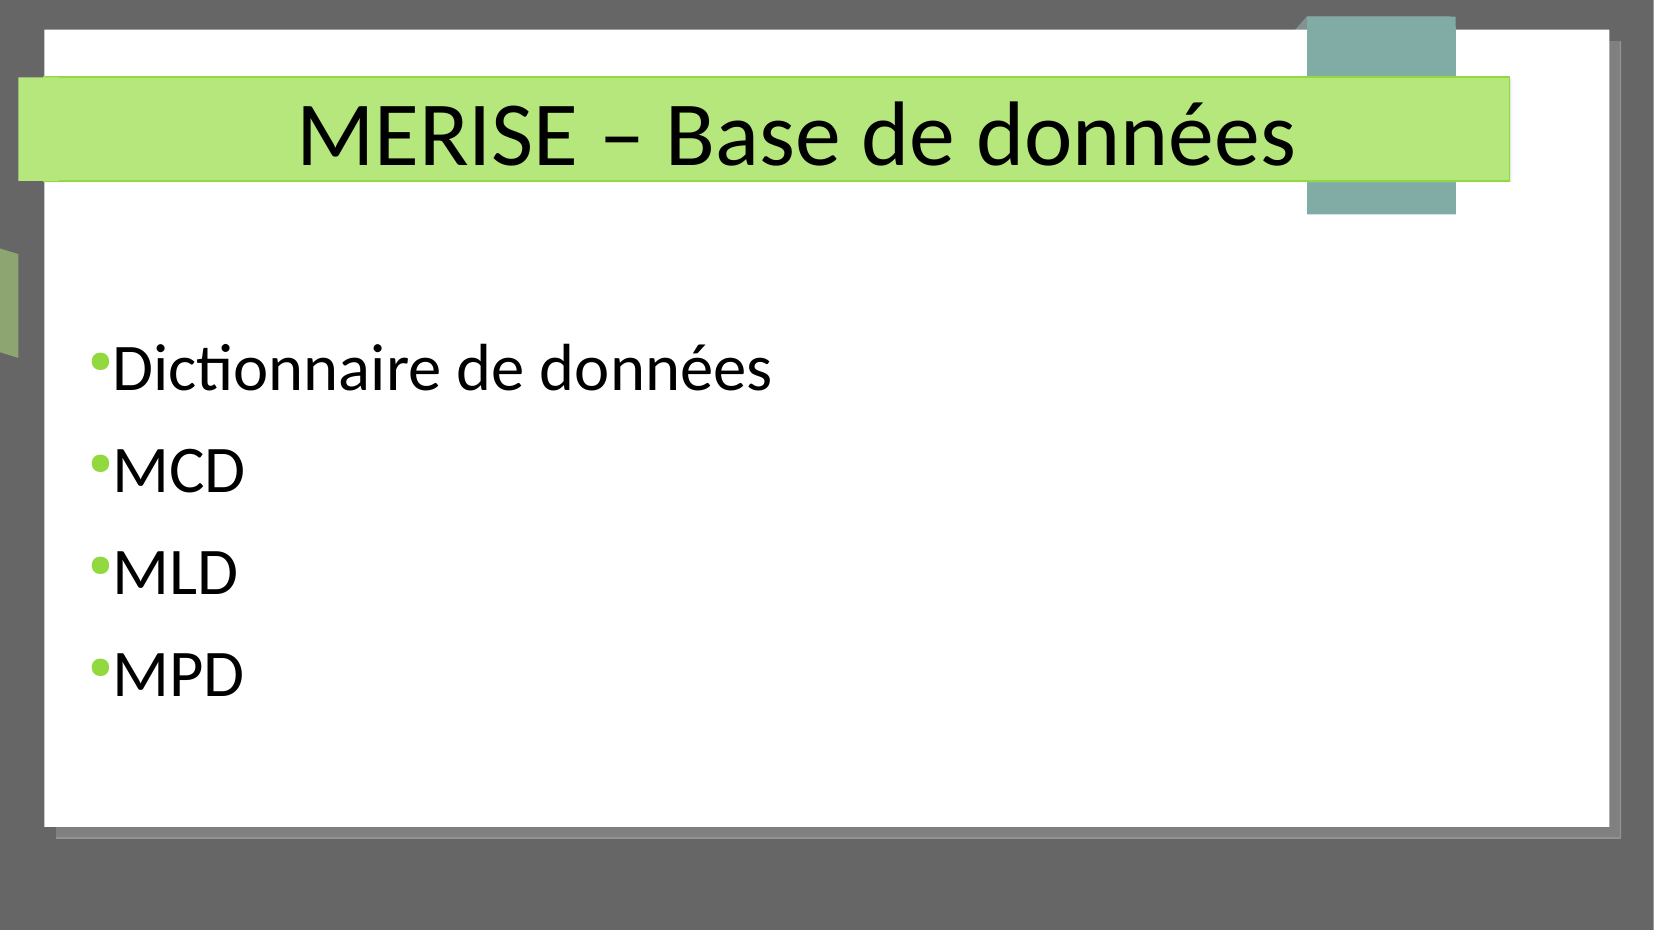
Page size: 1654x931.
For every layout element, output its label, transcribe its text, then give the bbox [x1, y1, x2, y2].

list Dictionnaire de données MCD MLD MPD [88, 221, 1565, 813]
title MERISE – Base de données [88, 73, 1506, 178]
